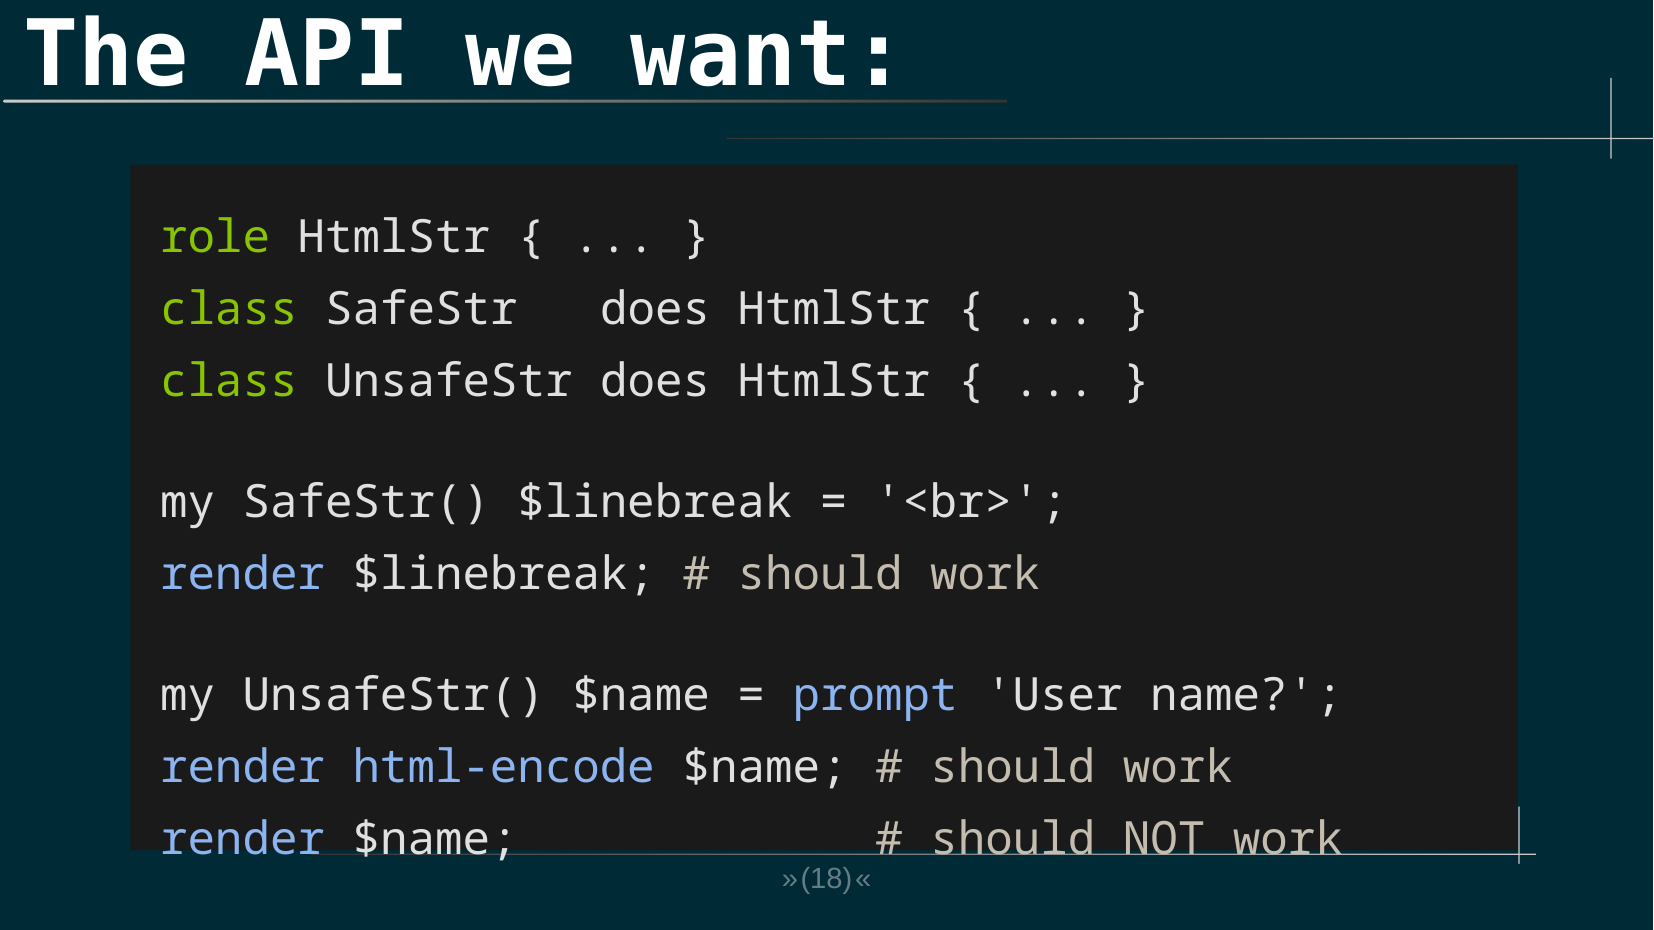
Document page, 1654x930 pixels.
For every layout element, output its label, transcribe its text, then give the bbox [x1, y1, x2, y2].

text_box role HtmlStr { ... } class SafeStr does HtmlStr { ... } class UnsafeStr does HtmlStr { ... } my SafeStr() $linebreak = '<br>'; render $linebreak; # should work my UnsafeStr() $name = prompt 'User name?'; render html-encode $name; # should work render $name; # should NOT work [130, 164, 1518, 851]
title The API we want: [23, 0, 1588, 108]
